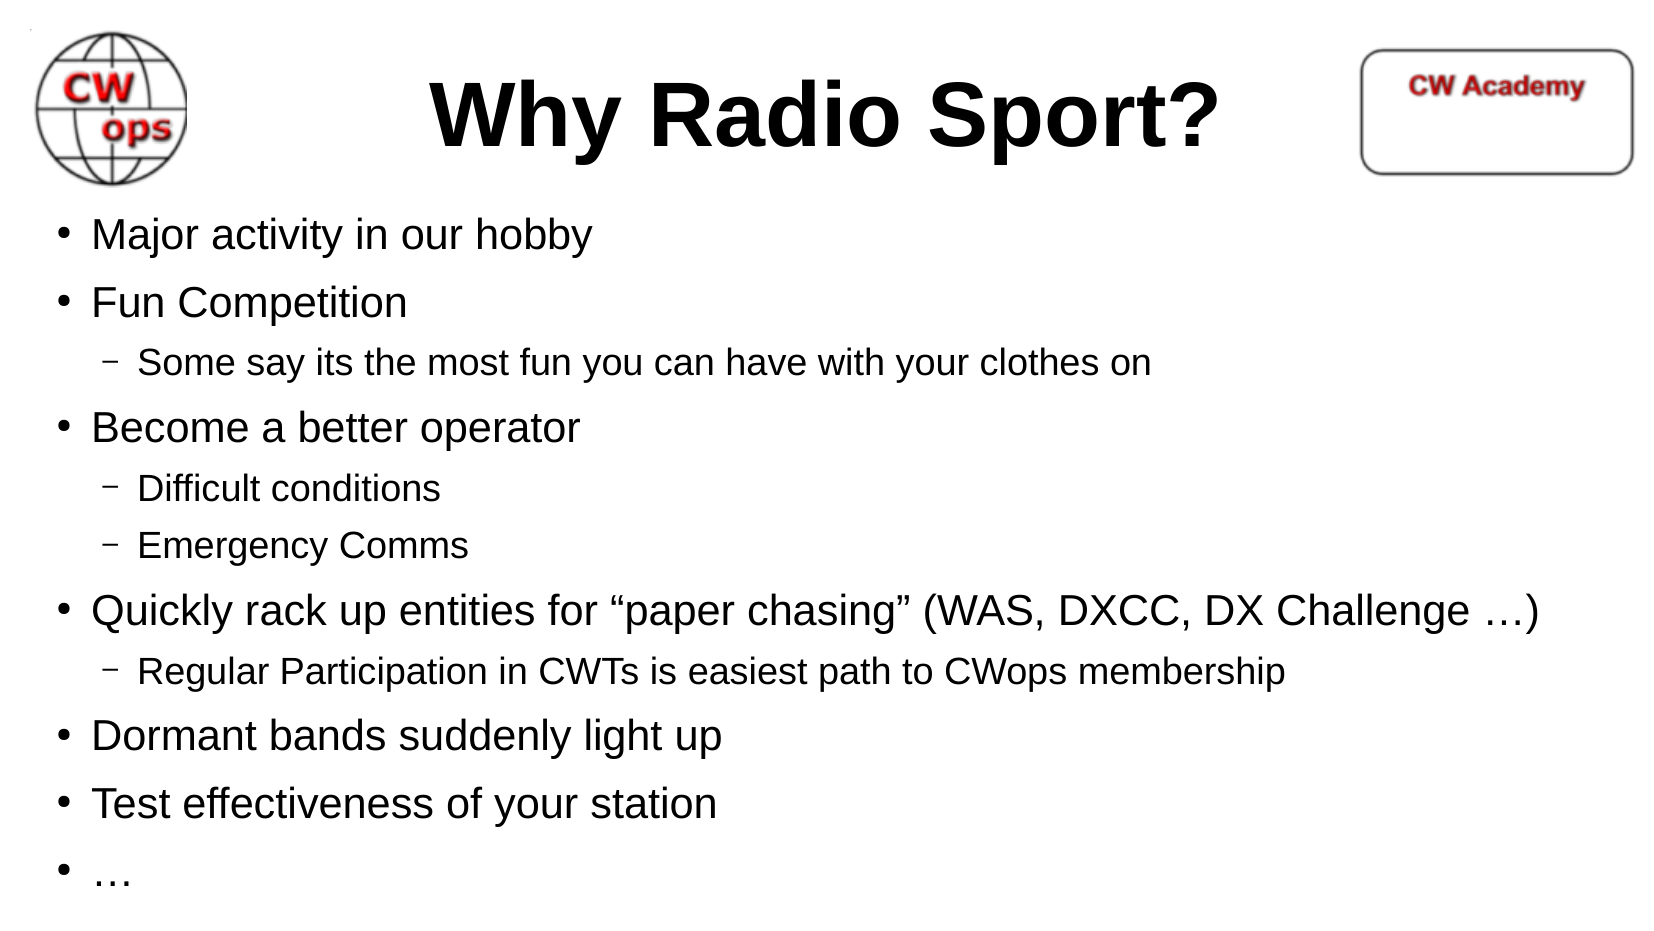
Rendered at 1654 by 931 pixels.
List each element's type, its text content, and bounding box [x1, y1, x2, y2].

list Major activity in our hobby Fun Competition Some say its the most fun you can have with your clothes on Become a better operator Difficult conditions Emergency Comms Quickly rack up entities for “paper chasing” (WAS, DXCC, DX Challenge …) Regular Participation in CWTs is easiest path to CWops membership Dormant bands suddenly light up Test effectiveness of your station … [45, 210, 1606, 916]
picture [30, 29, 187, 194]
title Why Radio Sport? [82, 37, 1571, 193]
picture [1571, 37, 1640, 186]
